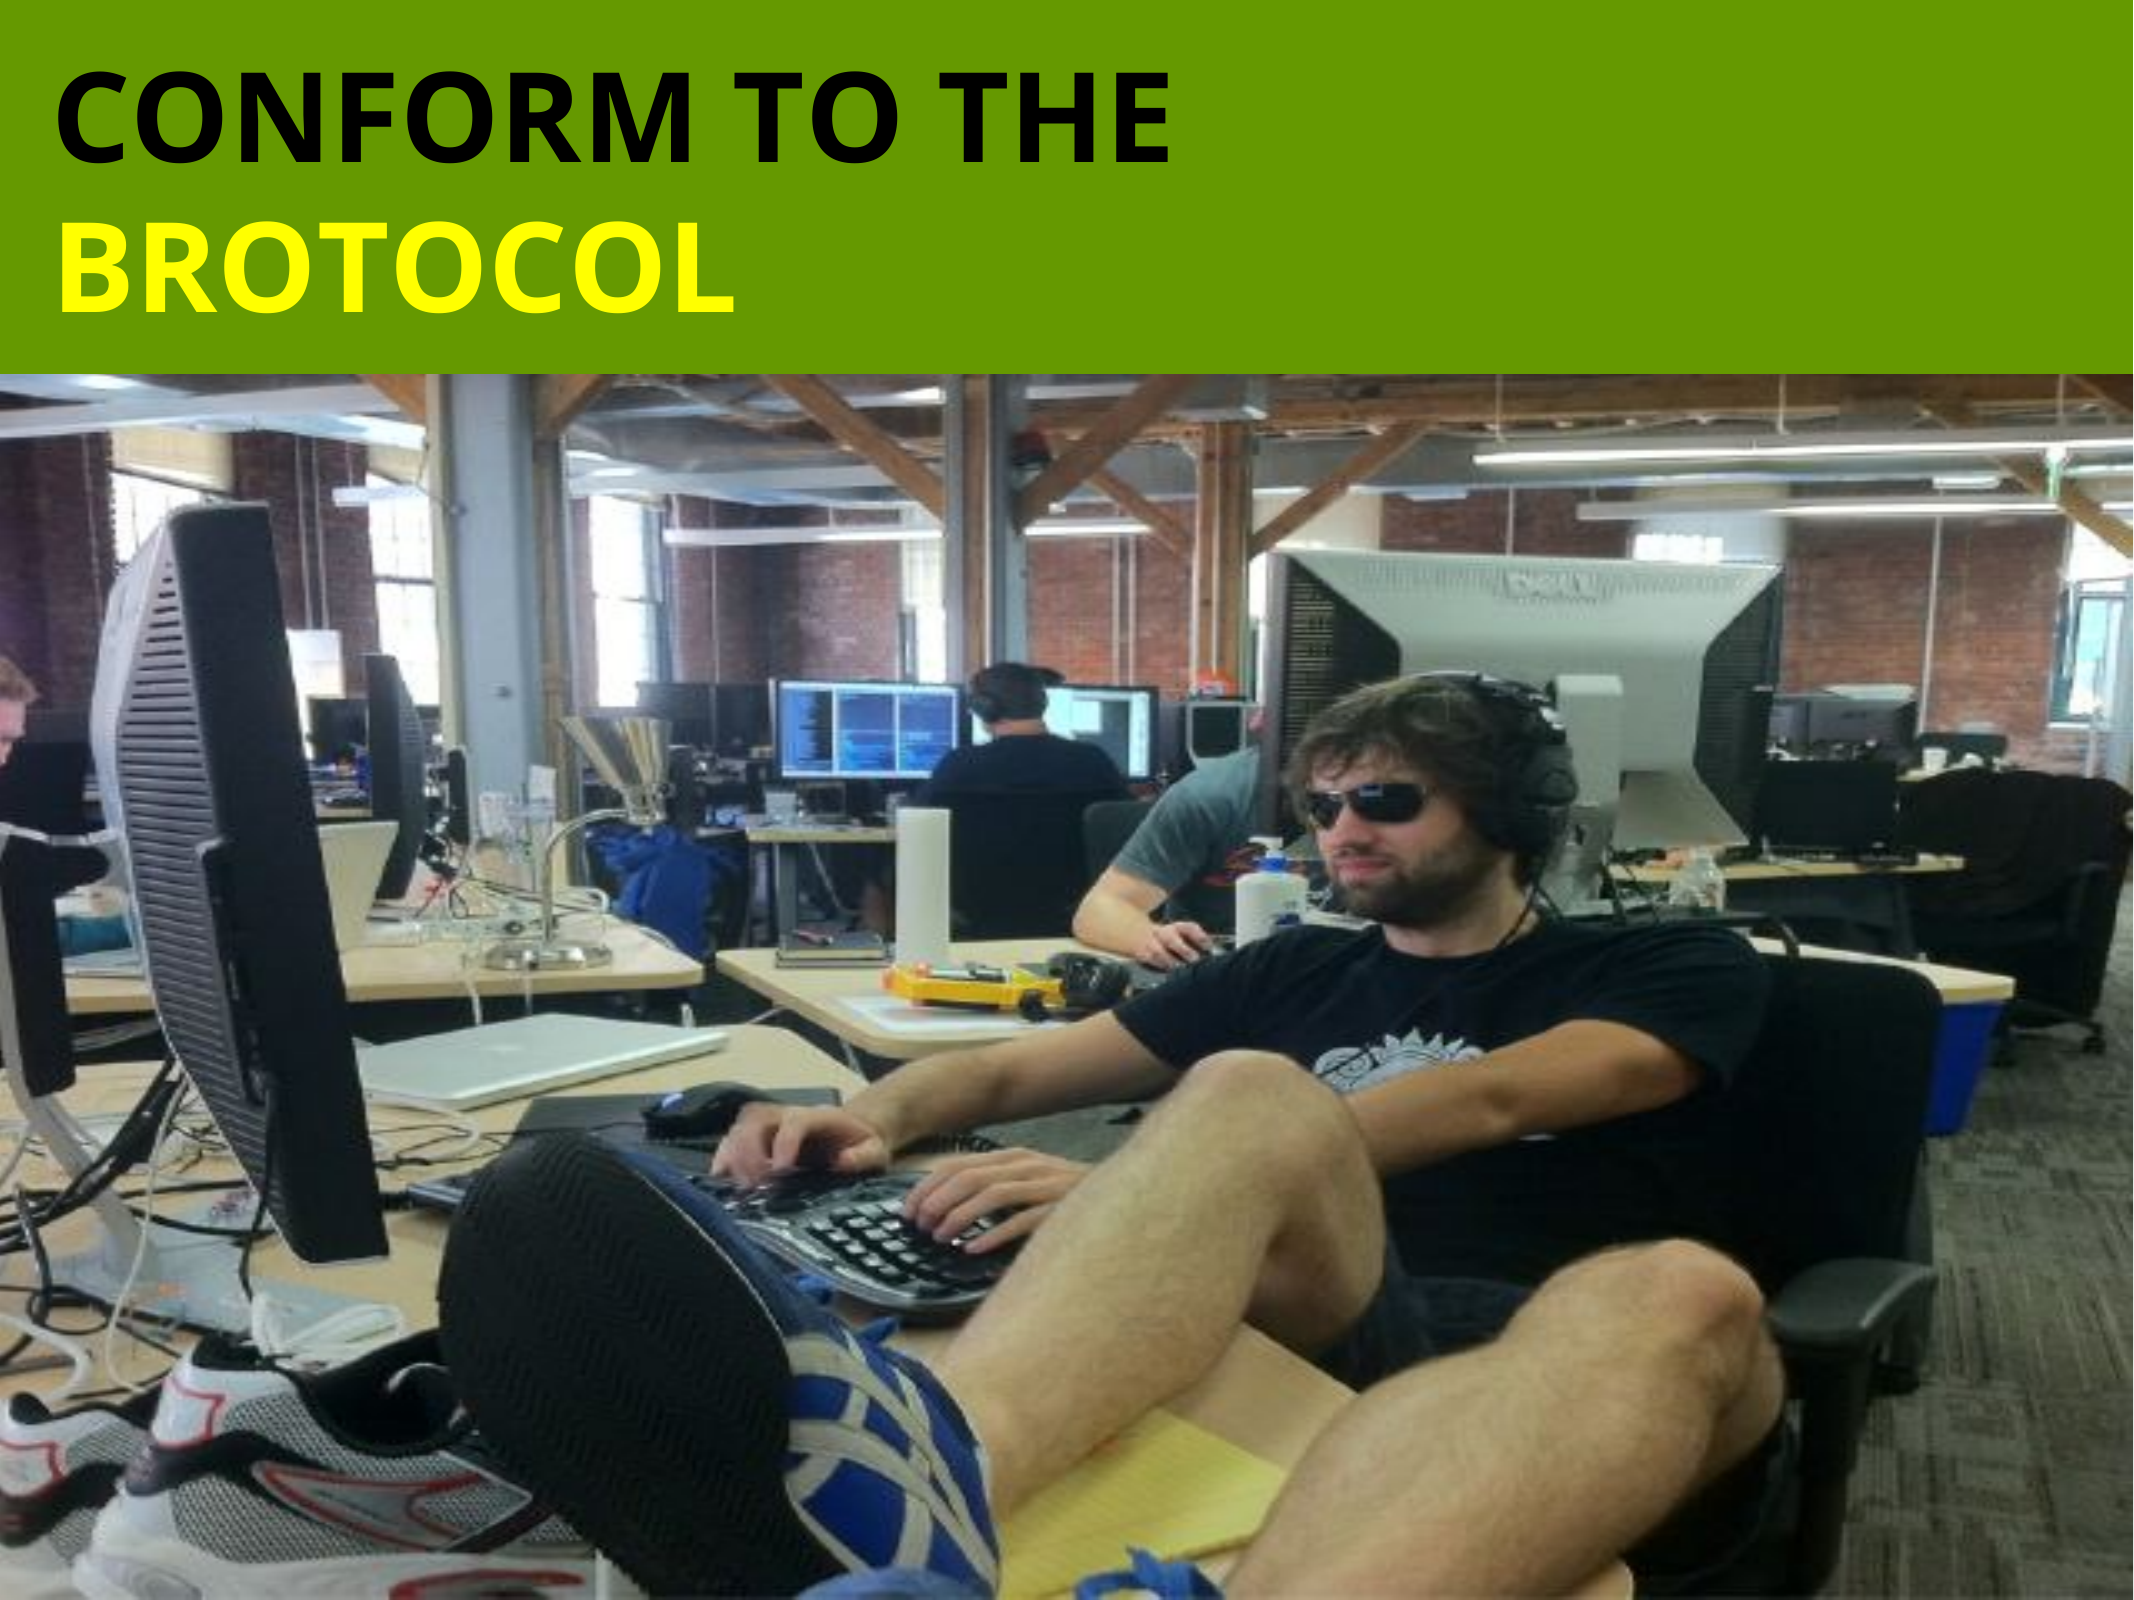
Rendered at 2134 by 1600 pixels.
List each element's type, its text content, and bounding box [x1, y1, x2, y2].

picture [0, 374, 2134, 1600]
text_box CONFORM TO THE BROTOCOL [41, 37, 2063, 374]
